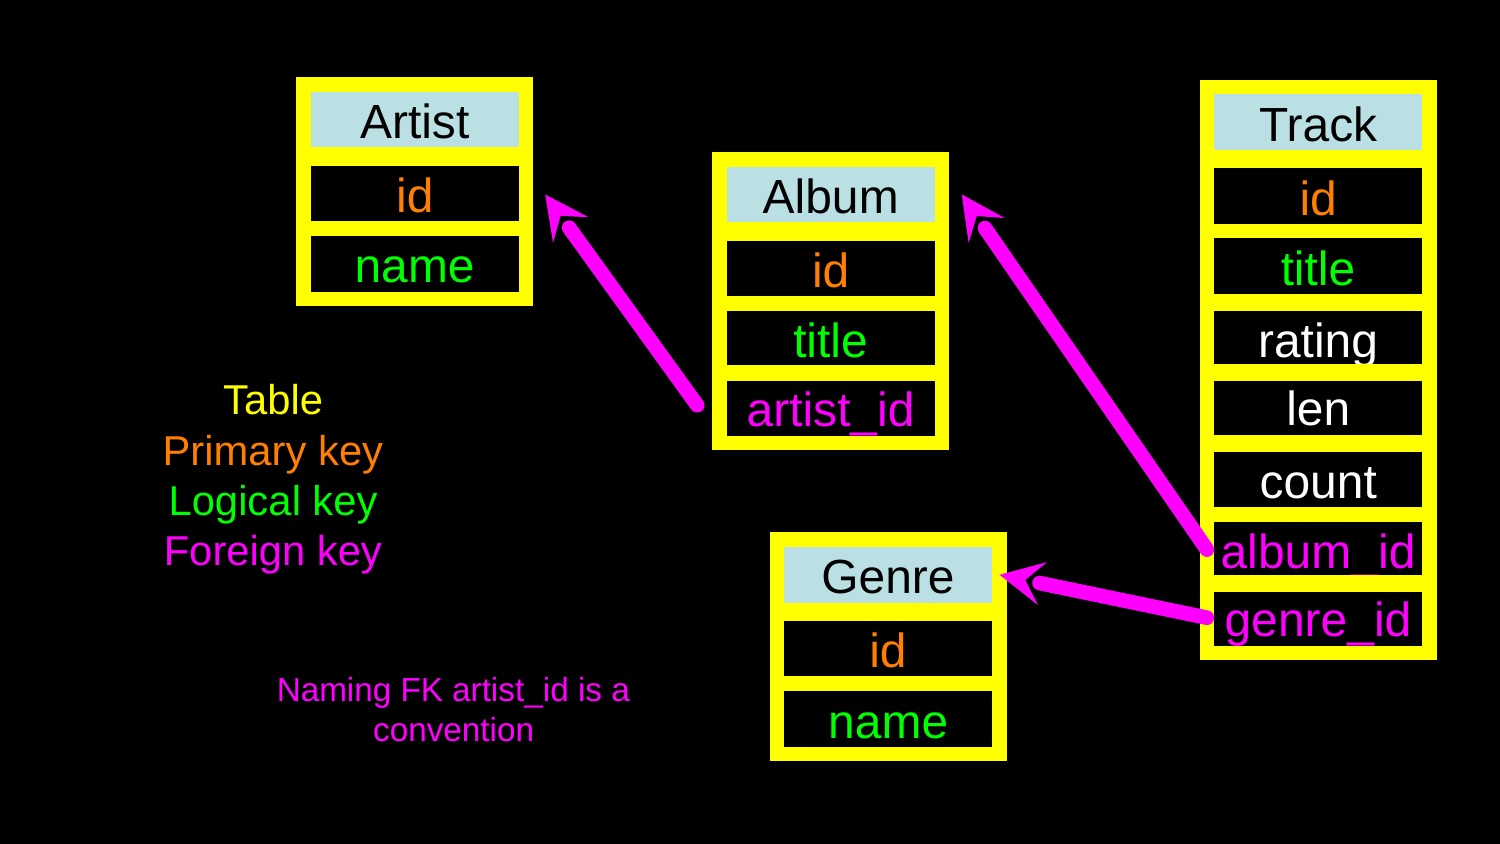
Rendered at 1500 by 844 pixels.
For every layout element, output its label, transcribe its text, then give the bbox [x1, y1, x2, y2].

text_box name [776, 683, 1000, 755]
text_box artist_id [719, 372, 943, 443]
text_box album_id [1206, 514, 1430, 582]
text_box rating [1206, 303, 1430, 371]
text_box genre_id [1206, 582, 1430, 653]
text_box Naming FK artist_id is a convention [248, 665, 660, 750]
text_box name [303, 228, 527, 299]
text_box id [776, 613, 1000, 683]
text_box id [1206, 160, 1430, 230]
text_box Table Primary key Logical key Foreign key [109, 372, 438, 575]
text_box Artist [303, 84, 527, 155]
text_box Genre [776, 539, 1000, 610]
text_box title [719, 303, 943, 372]
text_box title [1206, 230, 1430, 302]
text_box count [1206, 444, 1430, 514]
text_box Track [1206, 86, 1430, 158]
text_box id [303, 158, 527, 228]
text_box id [719, 233, 943, 303]
text_box Album [719, 159, 943, 230]
text_box len [1206, 371, 1430, 442]
